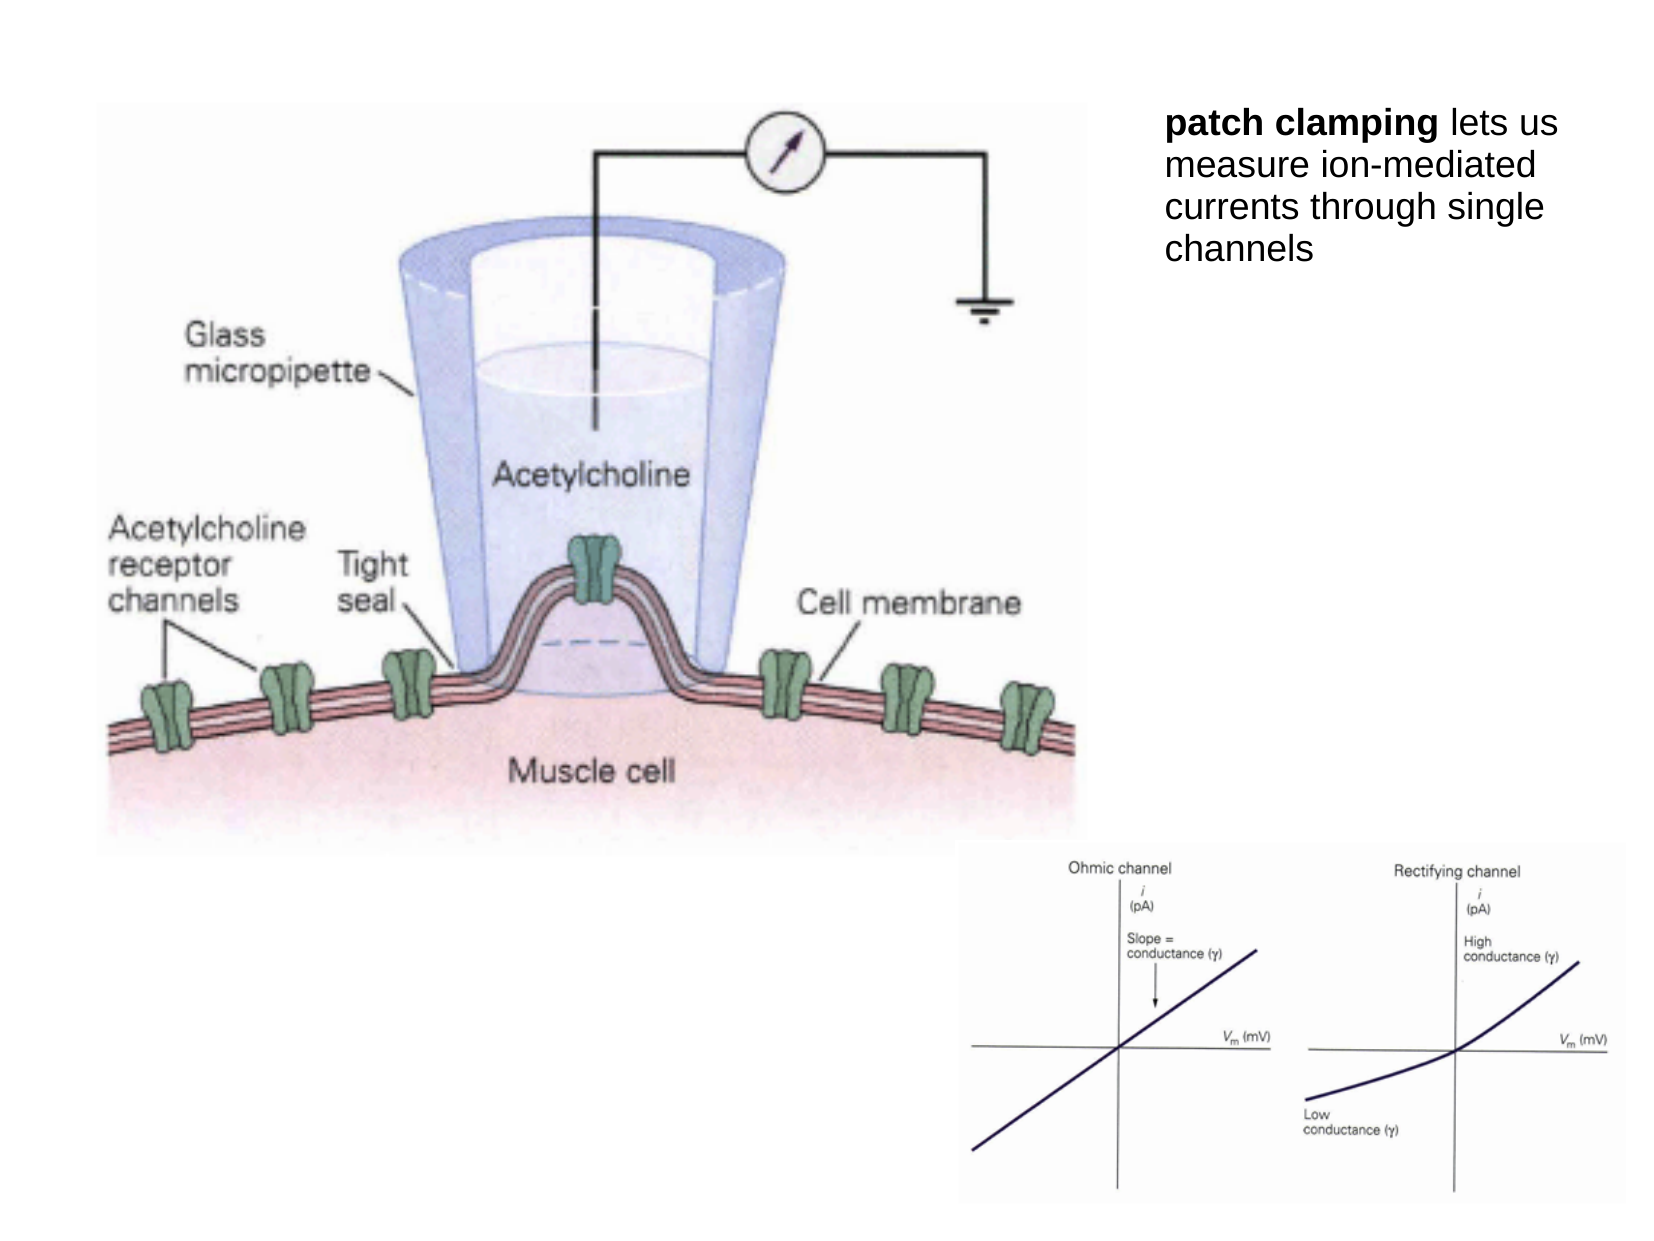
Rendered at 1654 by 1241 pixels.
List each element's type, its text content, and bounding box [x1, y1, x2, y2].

picture [40, 72, 1626, 1205]
text_box patch clamping lets us measure ion-mediated currents through single channels [1149, 94, 1623, 277]
